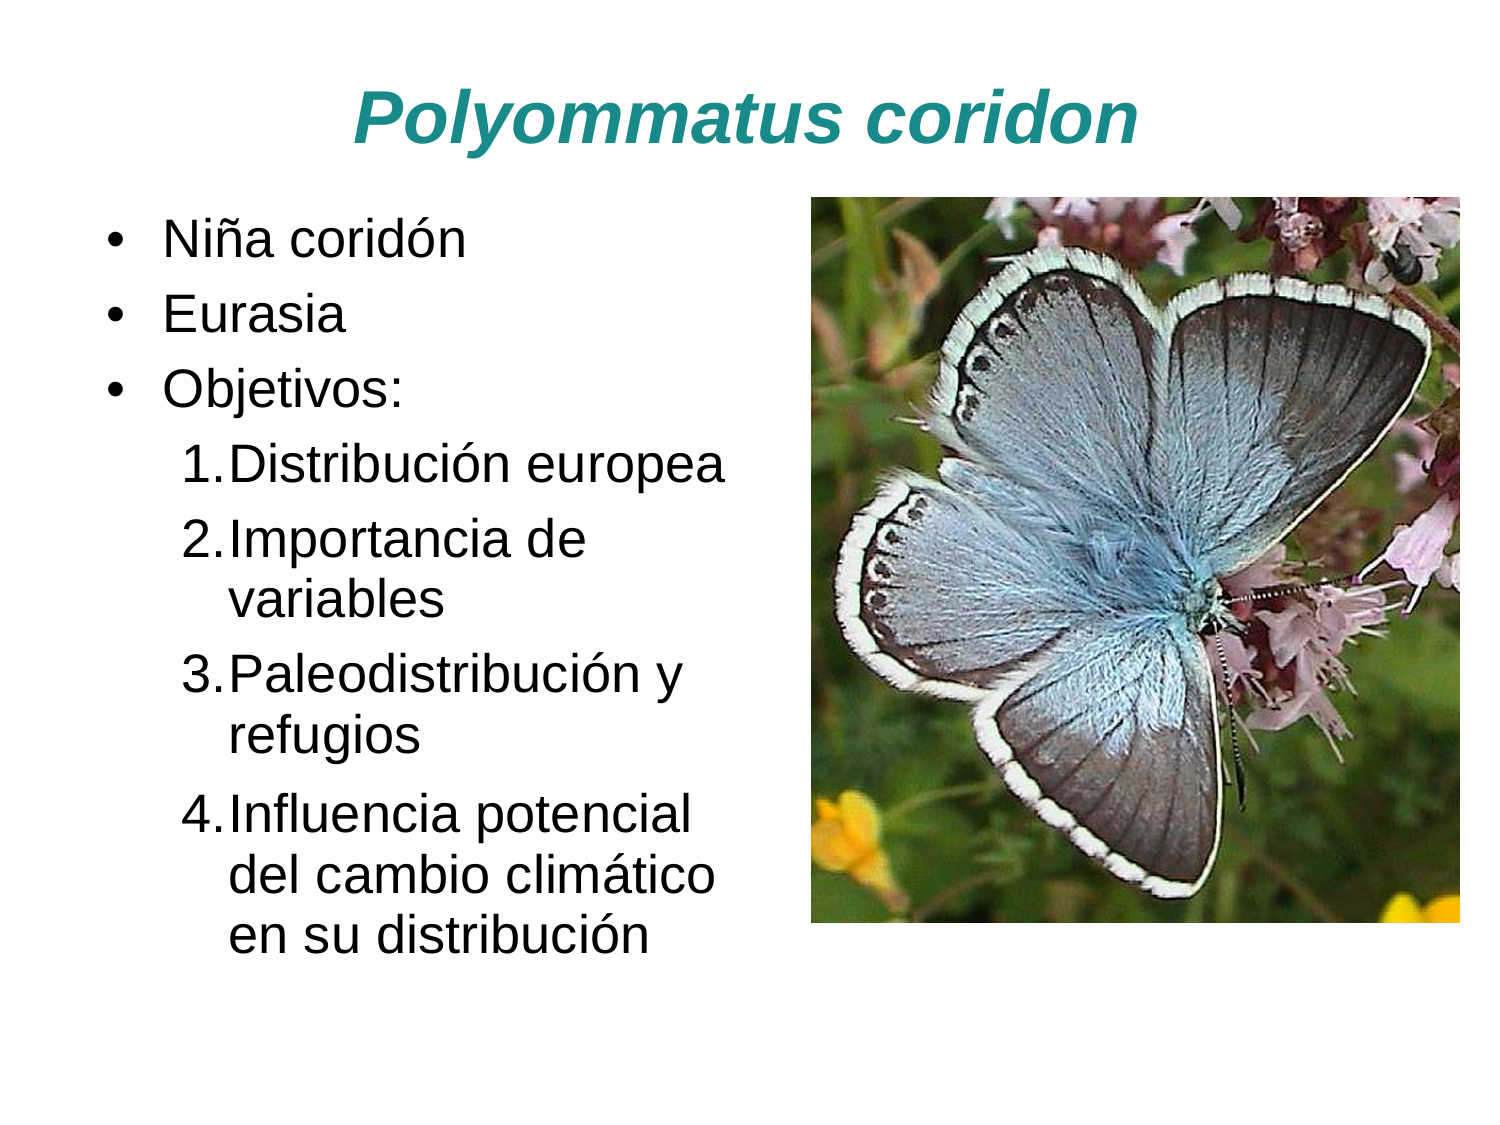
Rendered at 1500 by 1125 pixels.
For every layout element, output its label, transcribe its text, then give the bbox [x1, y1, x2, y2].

picture [811, 197, 1460, 923]
list Niña coridón Eurasia Objetivos: Distribución europea Importancia de variables Paleodistribución y refugios Influencia potencial del cambio climático en su distribución [91, 200, 779, 954]
title Polyommatus coridon [28, 46, 1466, 188]
